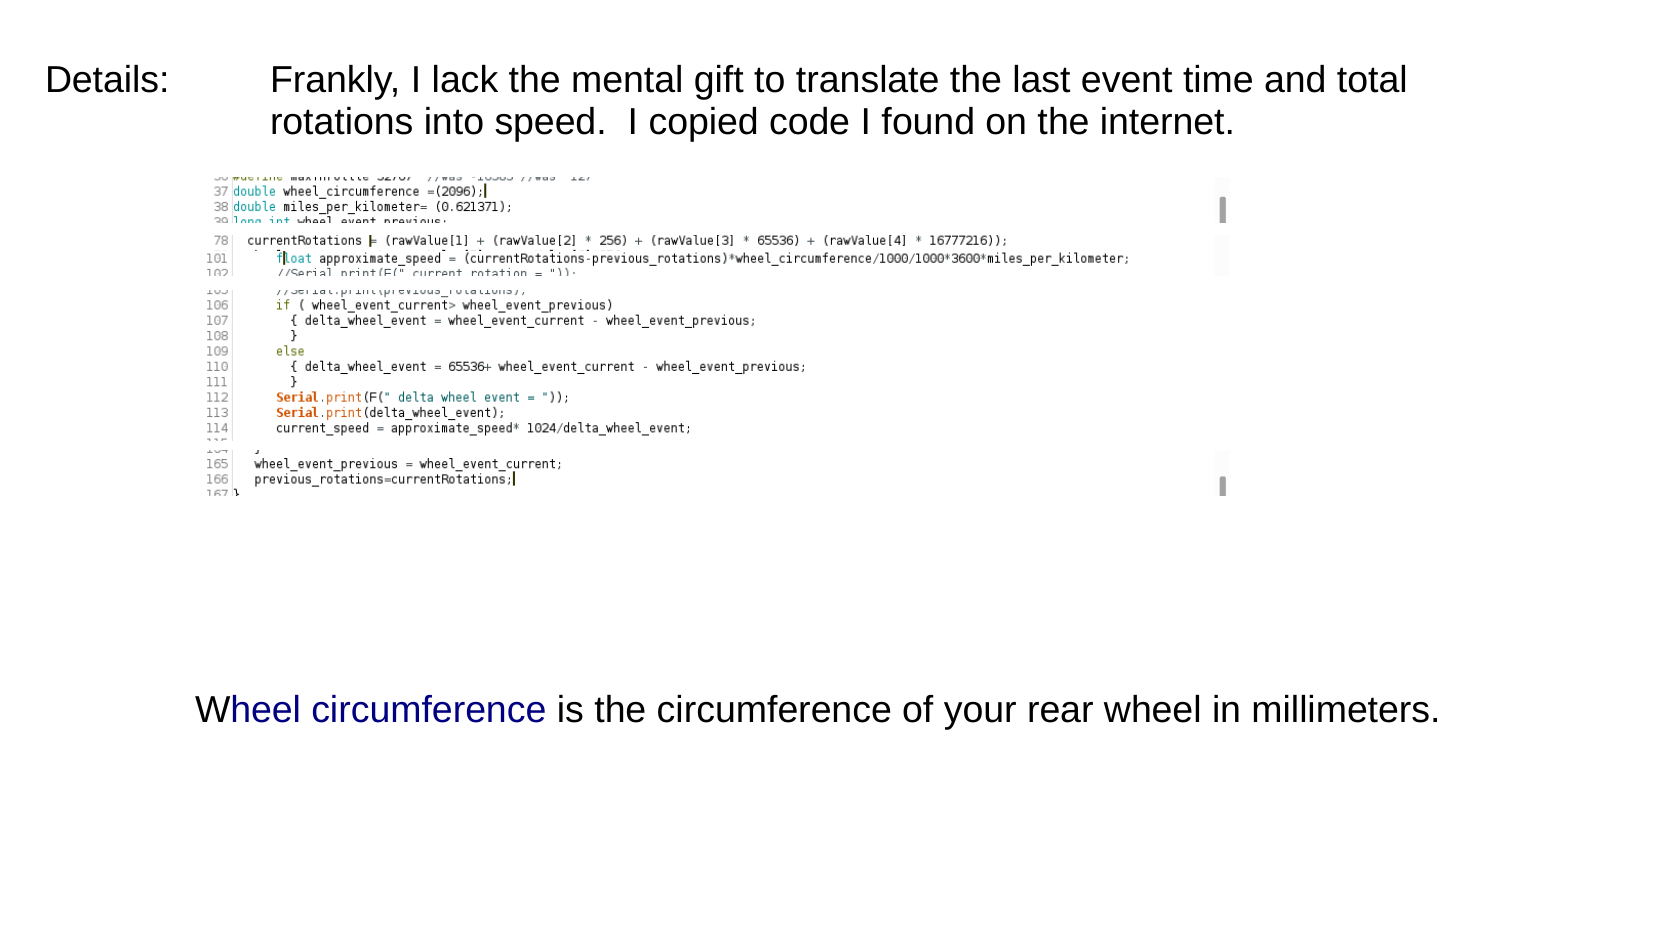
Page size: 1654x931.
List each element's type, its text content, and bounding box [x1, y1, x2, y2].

picture [197, 450, 1231, 496]
text_box Details: Frankly, I lack the mental gift to translate the last event time and total rotations into speed. I copied code I found on the internet. Wheel circumference is the circumference of your rear wheel in millimeters. [30, 51, 1470, 738]
picture [197, 235, 1231, 276]
picture [197, 177, 1231, 223]
picture [197, 290, 805, 441]
